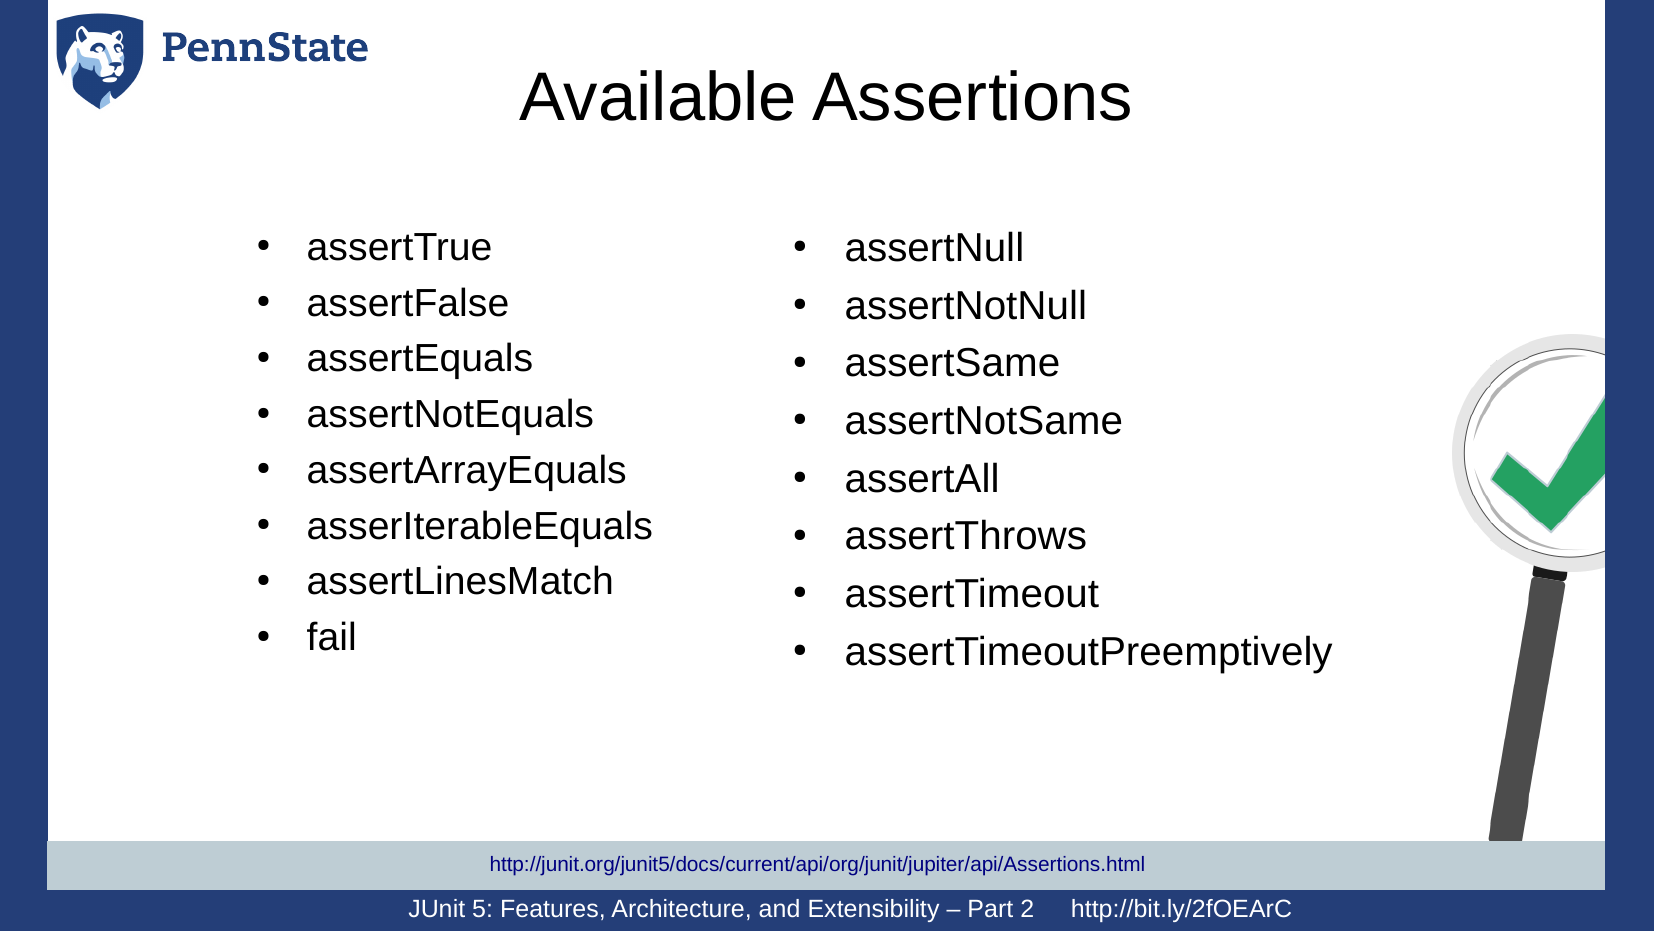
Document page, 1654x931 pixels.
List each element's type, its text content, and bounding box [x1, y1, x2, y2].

list assertNull assertNotNull assertSame assertNotSame assertAll assertThrows assertTimeout assertTimeoutPreemptively [775, 224, 1336, 691]
list assertTrue assertFalse assertEquals assertNotEquals assertArrayEquals asserIterableEquals assertLinesMatch fail [240, 224, 775, 661]
title http://junit.org/junit5/docs/current/api/org/junit/jupiter/api/Assertions.html [210, 852, 1426, 876]
title Available Assertions [61, 19, 1592, 175]
picture [1452, 334, 1605, 841]
picture [48, 0, 411, 152]
